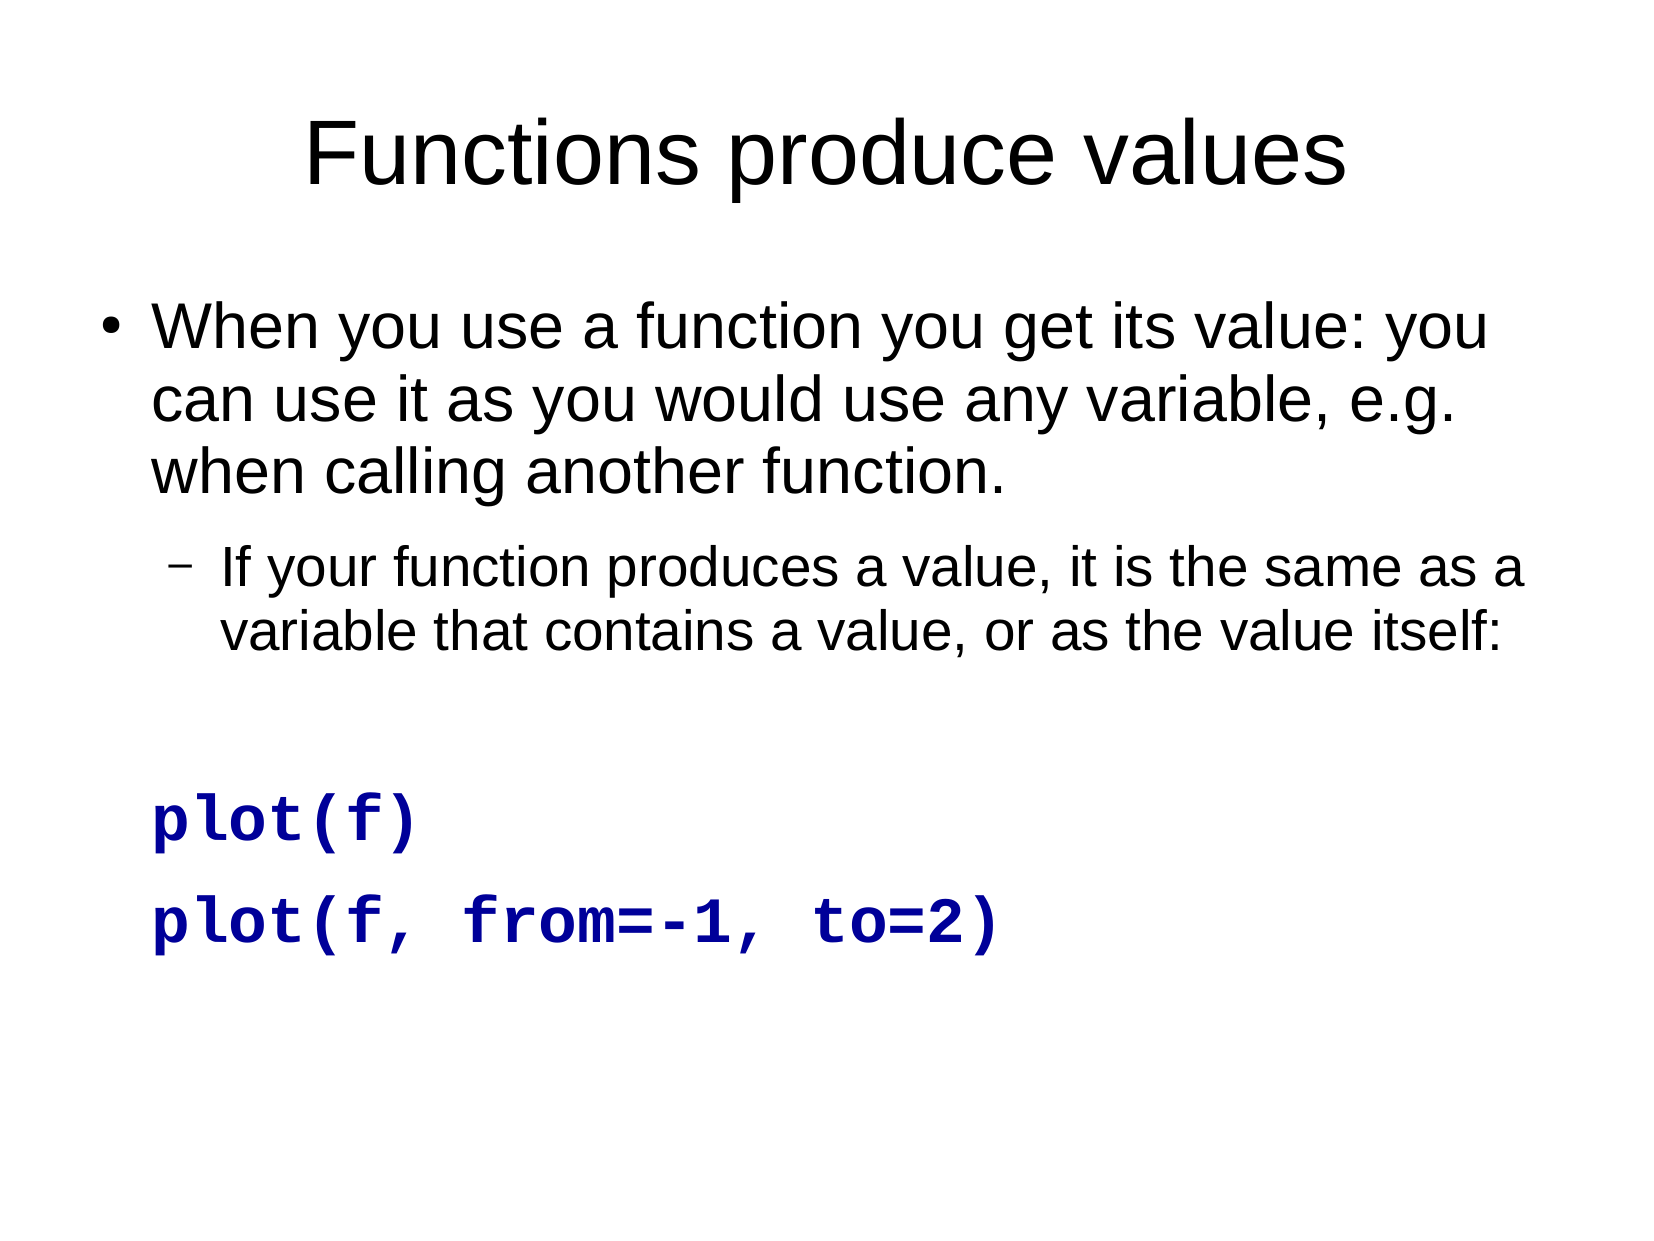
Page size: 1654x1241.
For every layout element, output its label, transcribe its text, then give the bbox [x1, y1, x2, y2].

list When you use a function you get its value: you can use it as you would use any variable, e.g. when calling another function. If your function produces a value, it is the same as a variable that contains a value, or as the value itself: plot(f) plot(f, from=-1, to=2) [82, 290, 1571, 1010]
title Functions produce values [82, 49, 1571, 257]
